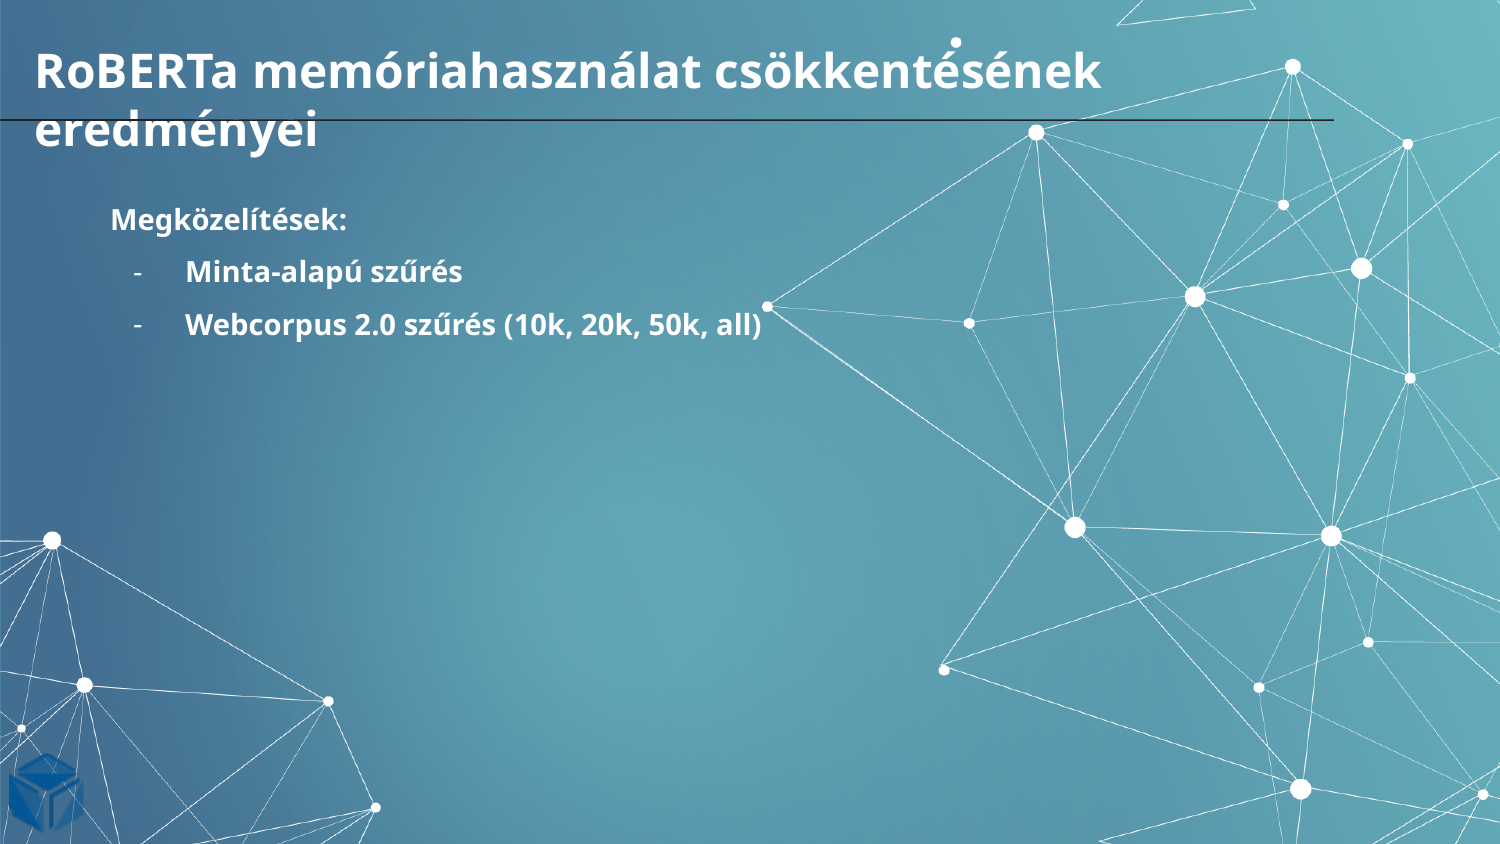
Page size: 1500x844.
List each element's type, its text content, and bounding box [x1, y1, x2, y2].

picture [199, 124, 208, 130]
text_box Megközelítések: Minta-alapú szűrés Webcorpus 2.0 szűrés (10k, 20k, 50k, all) [95, 168, 816, 356]
picture [0, 0, 1500, 844]
title RoBERTa memóriahasználat csökkentésének eredményei [19, 25, 1385, 110]
picture [44, 124, 53, 130]
picture [257, 121, 268, 138]
picture [120, 125, 131, 141]
picture [93, 124, 102, 130]
picture [286, 124, 295, 130]
